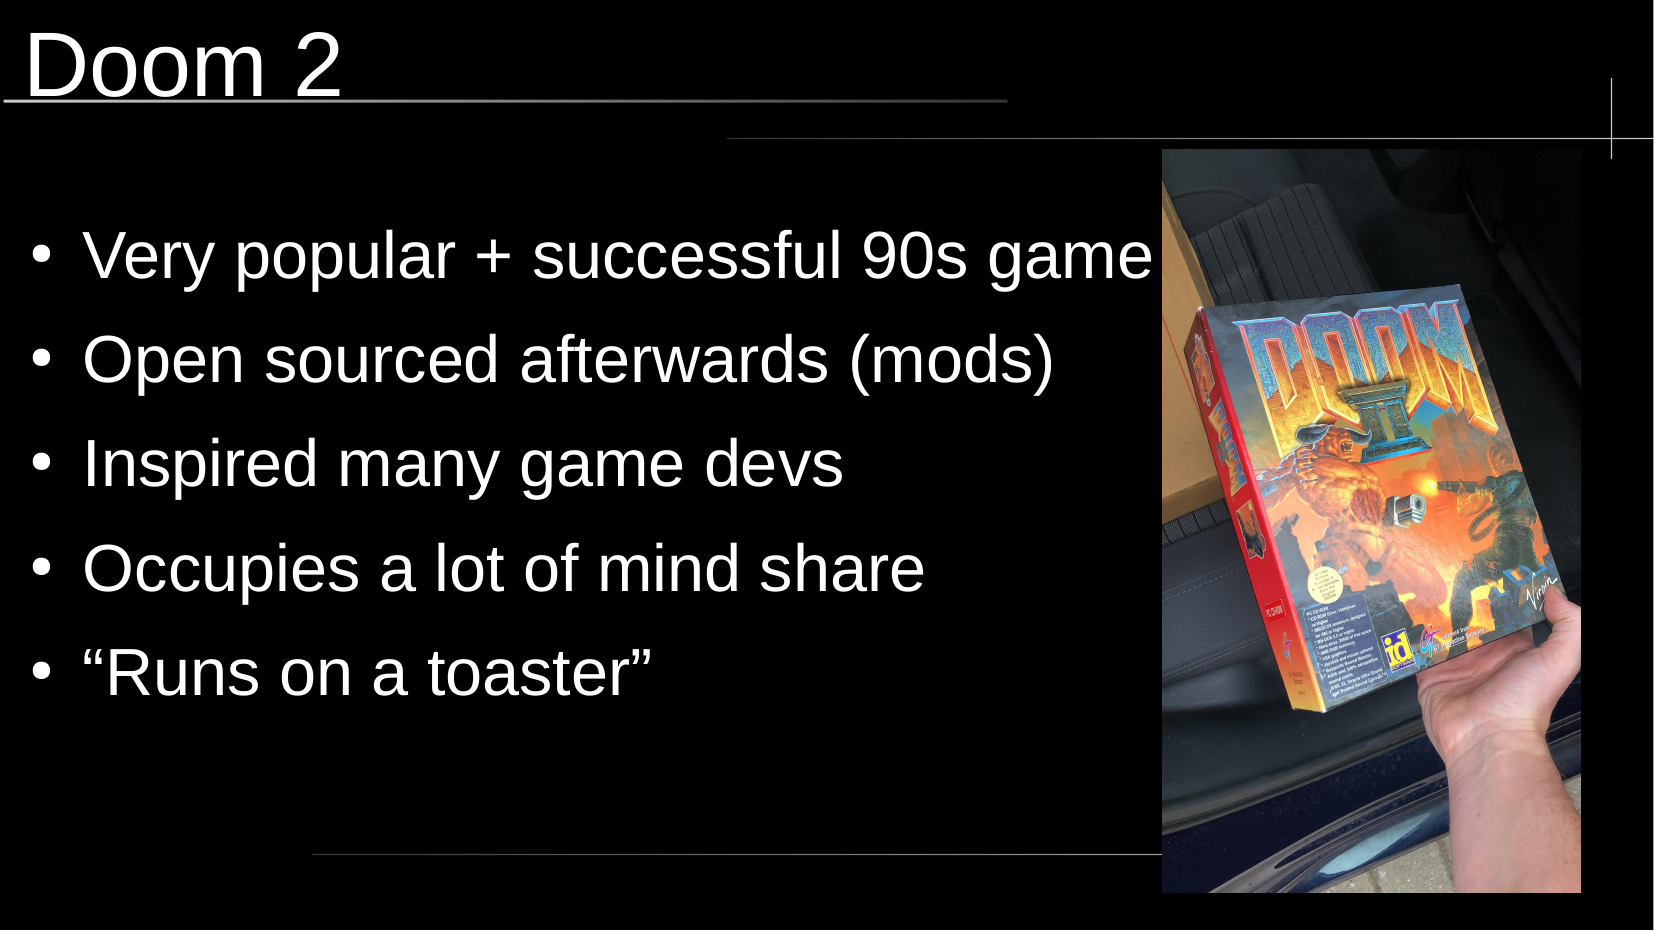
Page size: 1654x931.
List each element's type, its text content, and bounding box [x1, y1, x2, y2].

title Doom 2 [23, 11, 1589, 119]
list Very popular + successful 90s game Open sourced afterwards (mods) Inspired many game devs Occupies a lot of mind share “Runs on a toaster” [11, 217, 1162, 758]
picture [1162, 149, 1581, 893]
